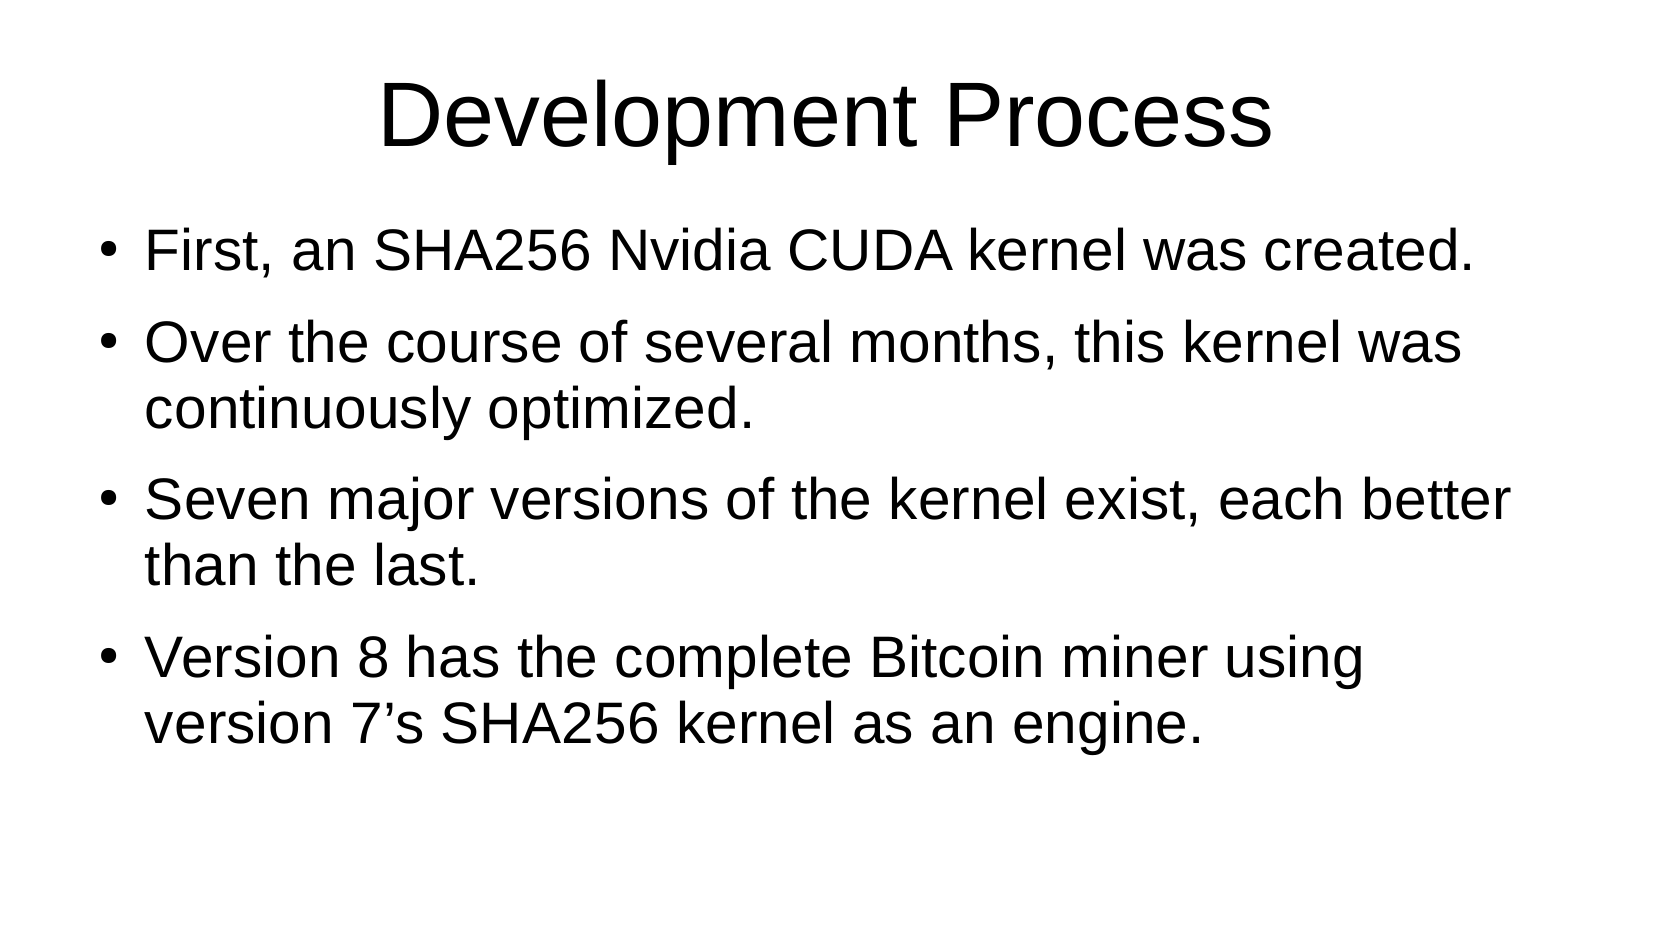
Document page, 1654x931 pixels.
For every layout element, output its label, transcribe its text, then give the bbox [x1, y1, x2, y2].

title Development Process [82, 37, 1571, 193]
list First, an SHA256 Nvidia CUDA kernel was created. Over the course of several months, this kernel was continuously optimized. Seven major versions of the kernel exist, each better than the last. Version 8 has the complete Bitcoin miner using version 7’s SHA256 kernel as an engine. [82, 217, 1571, 758]
